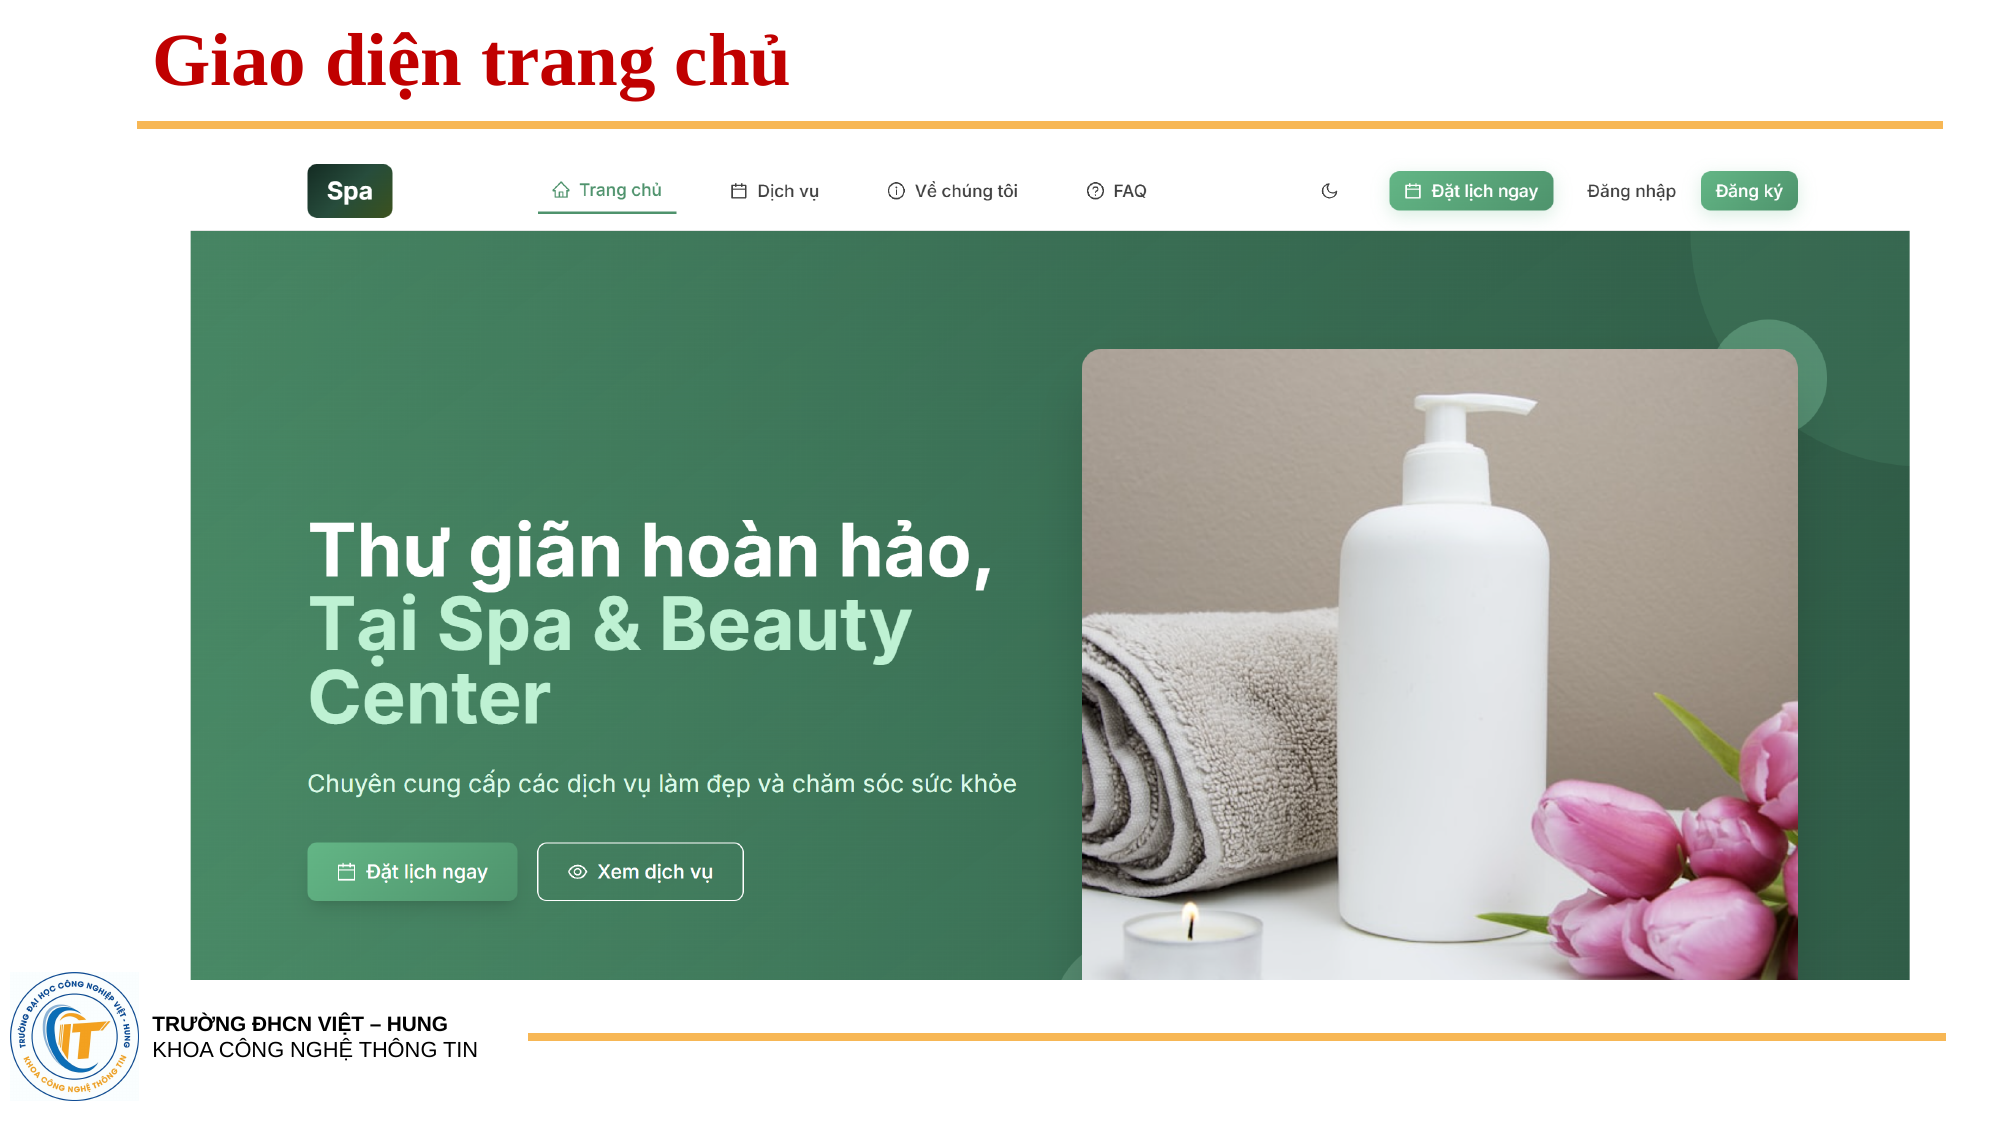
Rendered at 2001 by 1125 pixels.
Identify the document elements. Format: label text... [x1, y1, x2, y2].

title Giao diện trang chủ [137, 11, 1944, 112]
picture [190, 158, 1910, 980]
